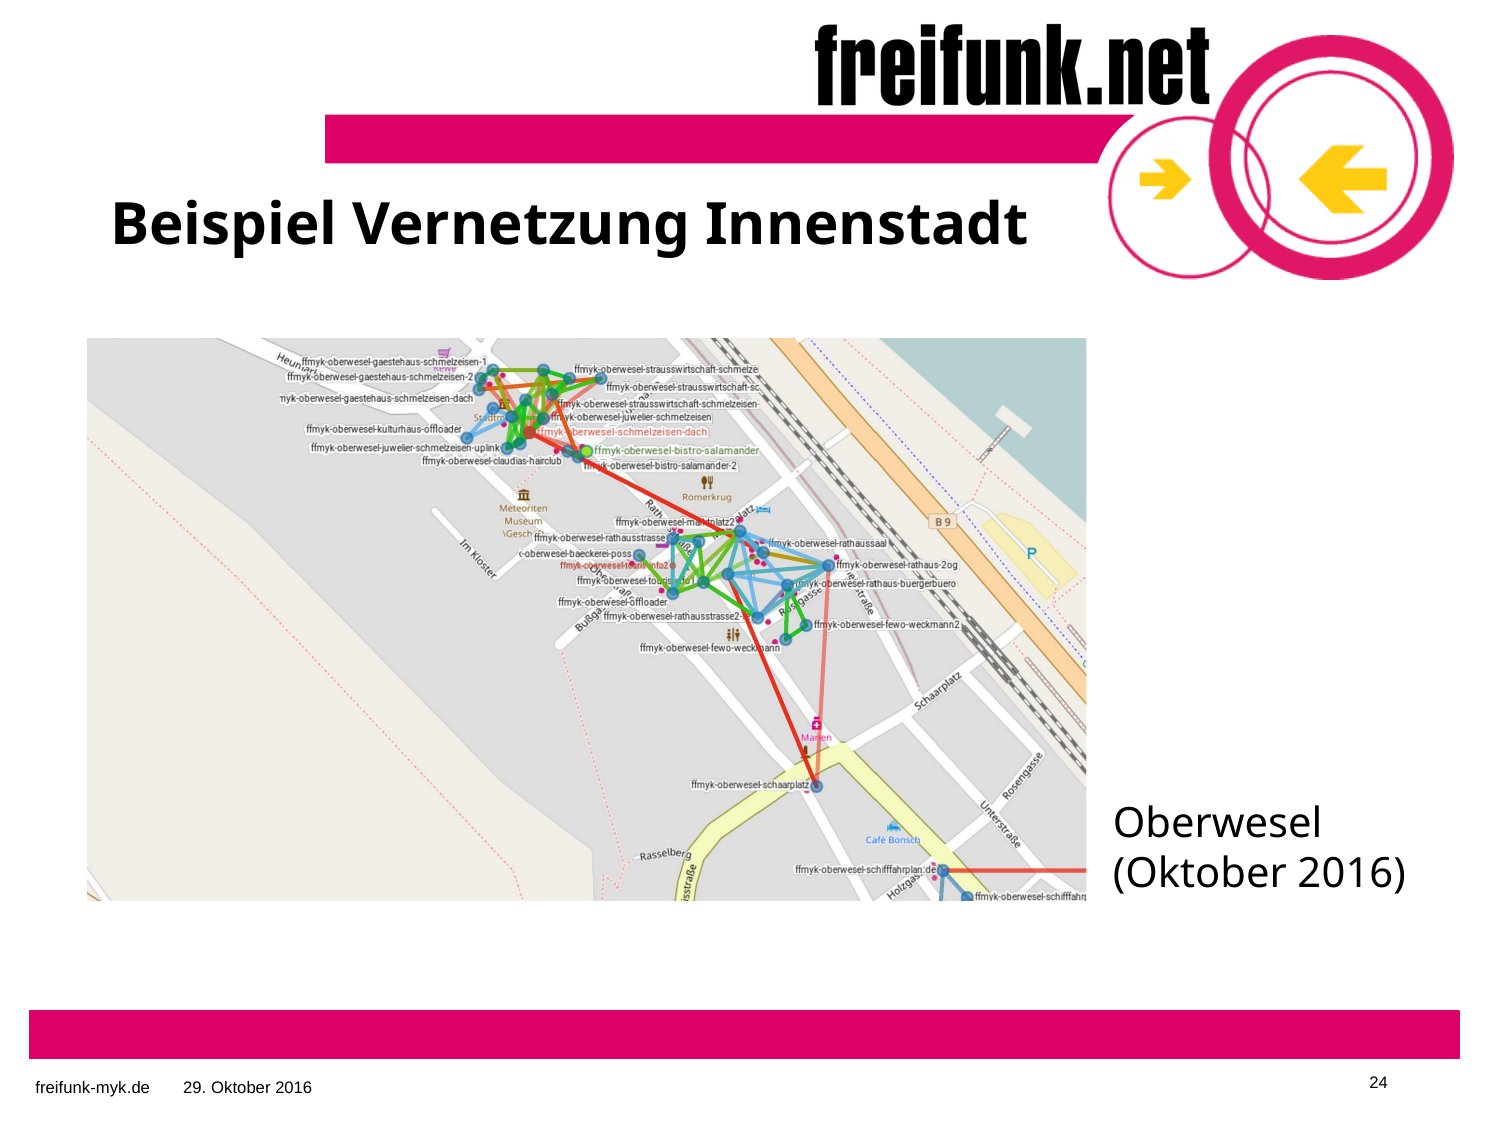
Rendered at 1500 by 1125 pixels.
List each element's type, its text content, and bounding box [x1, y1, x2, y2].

picture [816, 24, 1454, 280]
list Oberwesel (Oktober 2016) [1095, 796, 1462, 944]
picture [87, 338, 1087, 901]
title Beispiel Vernetzung Innenstadt [110, 160, 1093, 282]
